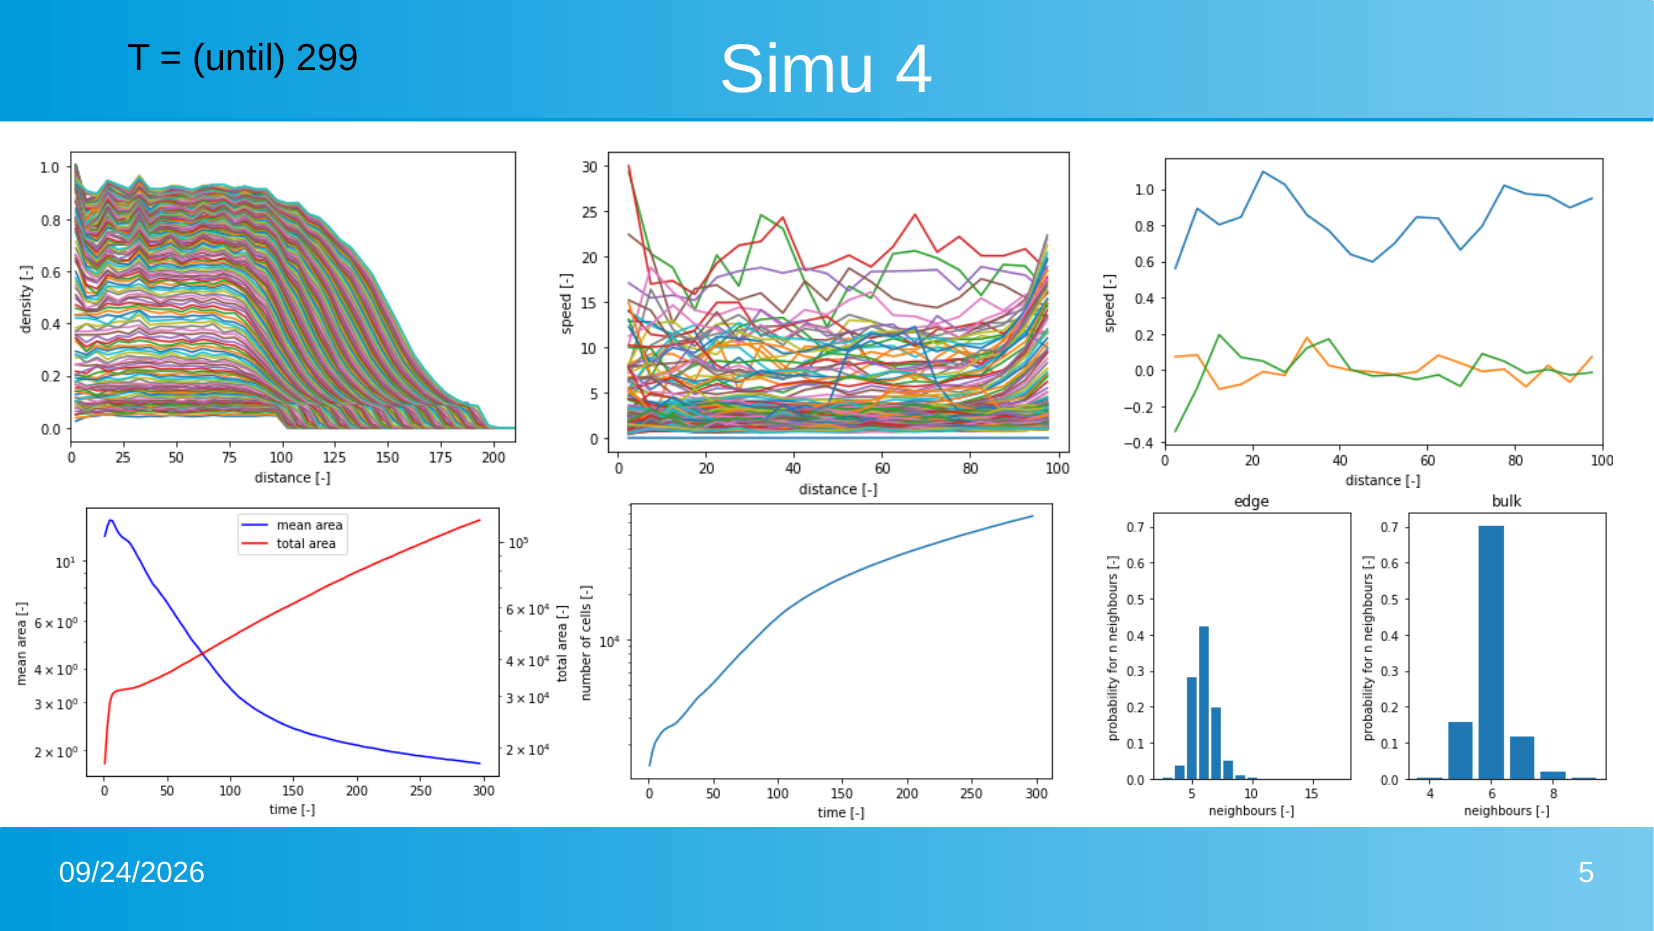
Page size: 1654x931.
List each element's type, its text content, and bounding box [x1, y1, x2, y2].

title Simu 4 [59, 29, 1595, 108]
picture [1093, 149, 1613, 825]
text_box T = (until) 299 [112, 29, 451, 87]
picture [0, 145, 527, 488]
picture [11, 145, 1088, 825]
